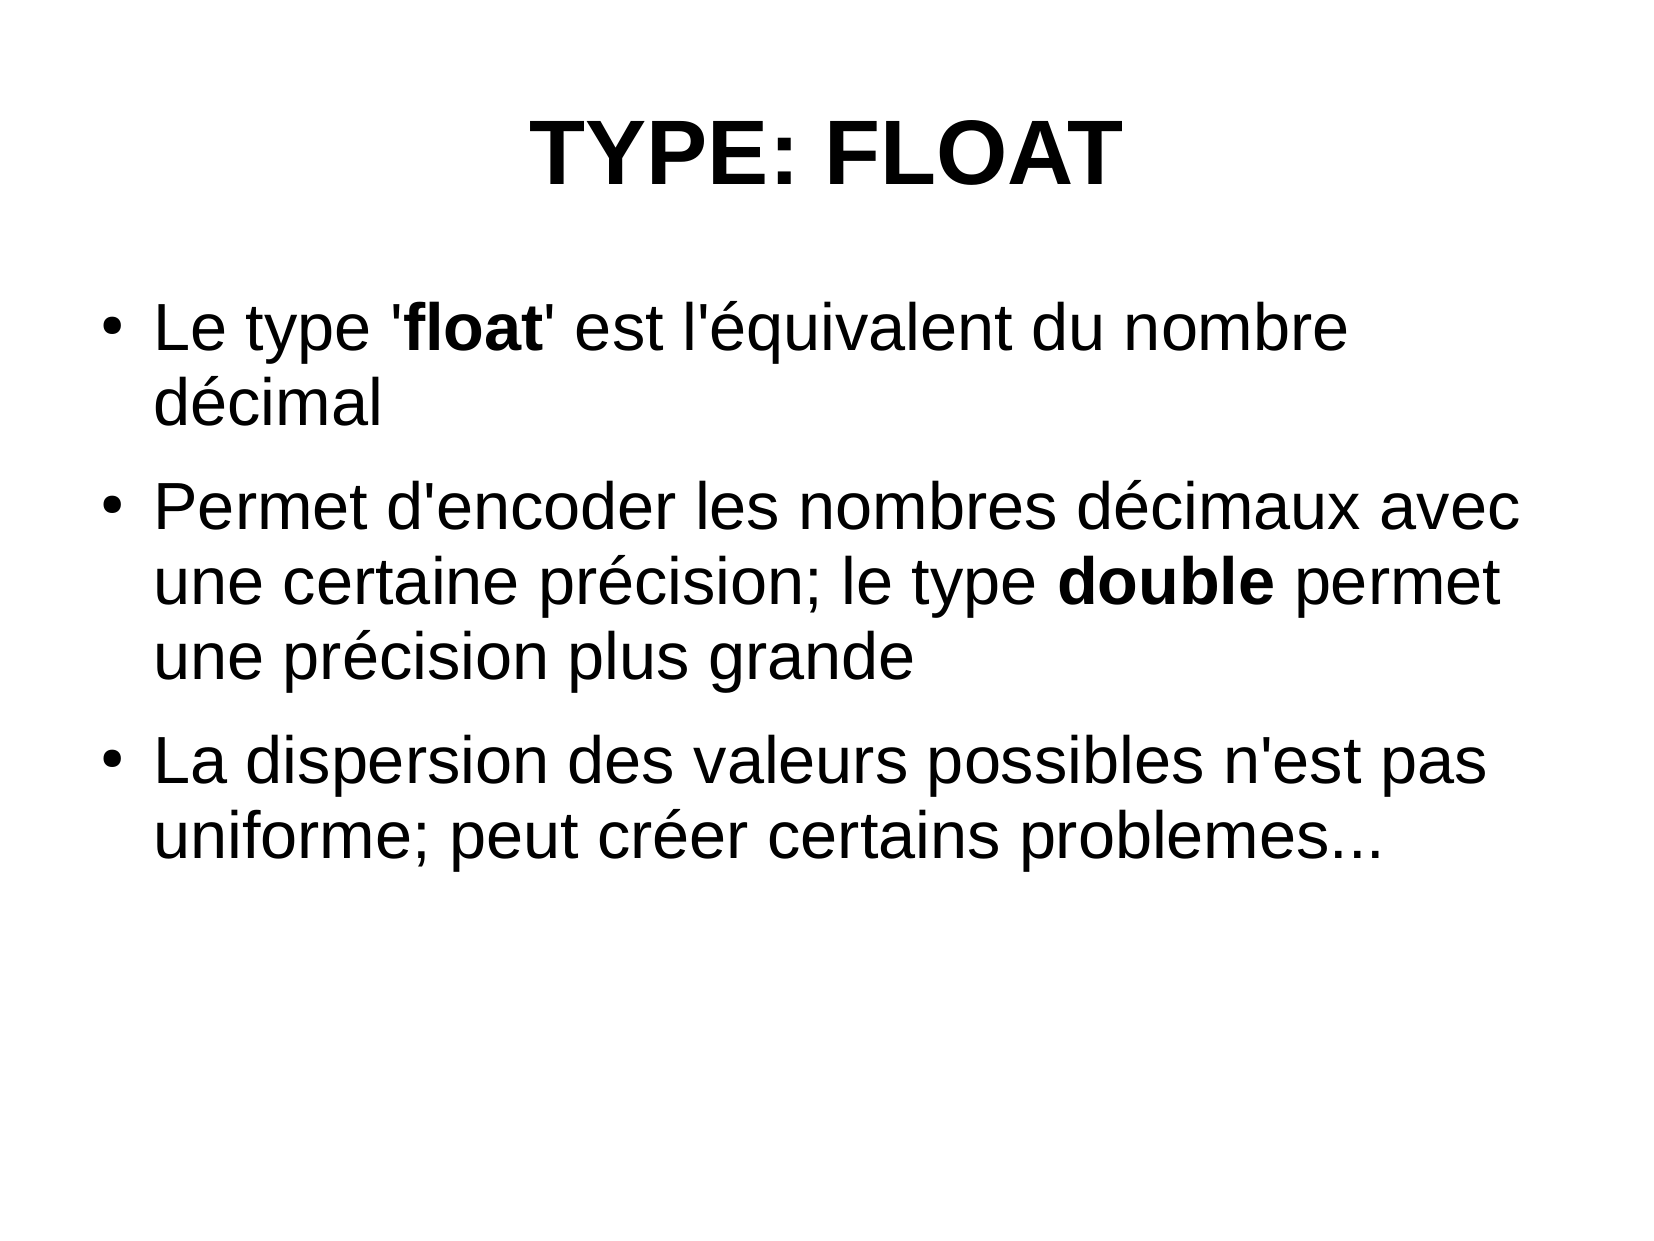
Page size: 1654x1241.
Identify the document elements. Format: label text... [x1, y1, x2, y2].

list Le type 'float' est l'équivalent du nombre décimal Permet d'encoder les nombres décimaux avec une certaine précision; le type double permet une précision plus grande La dispersion des valeurs possibles n'est pas uniforme; peut créer certains problemes... [82, 290, 1571, 1109]
title TYPE: FLOAT [82, 49, 1571, 257]
